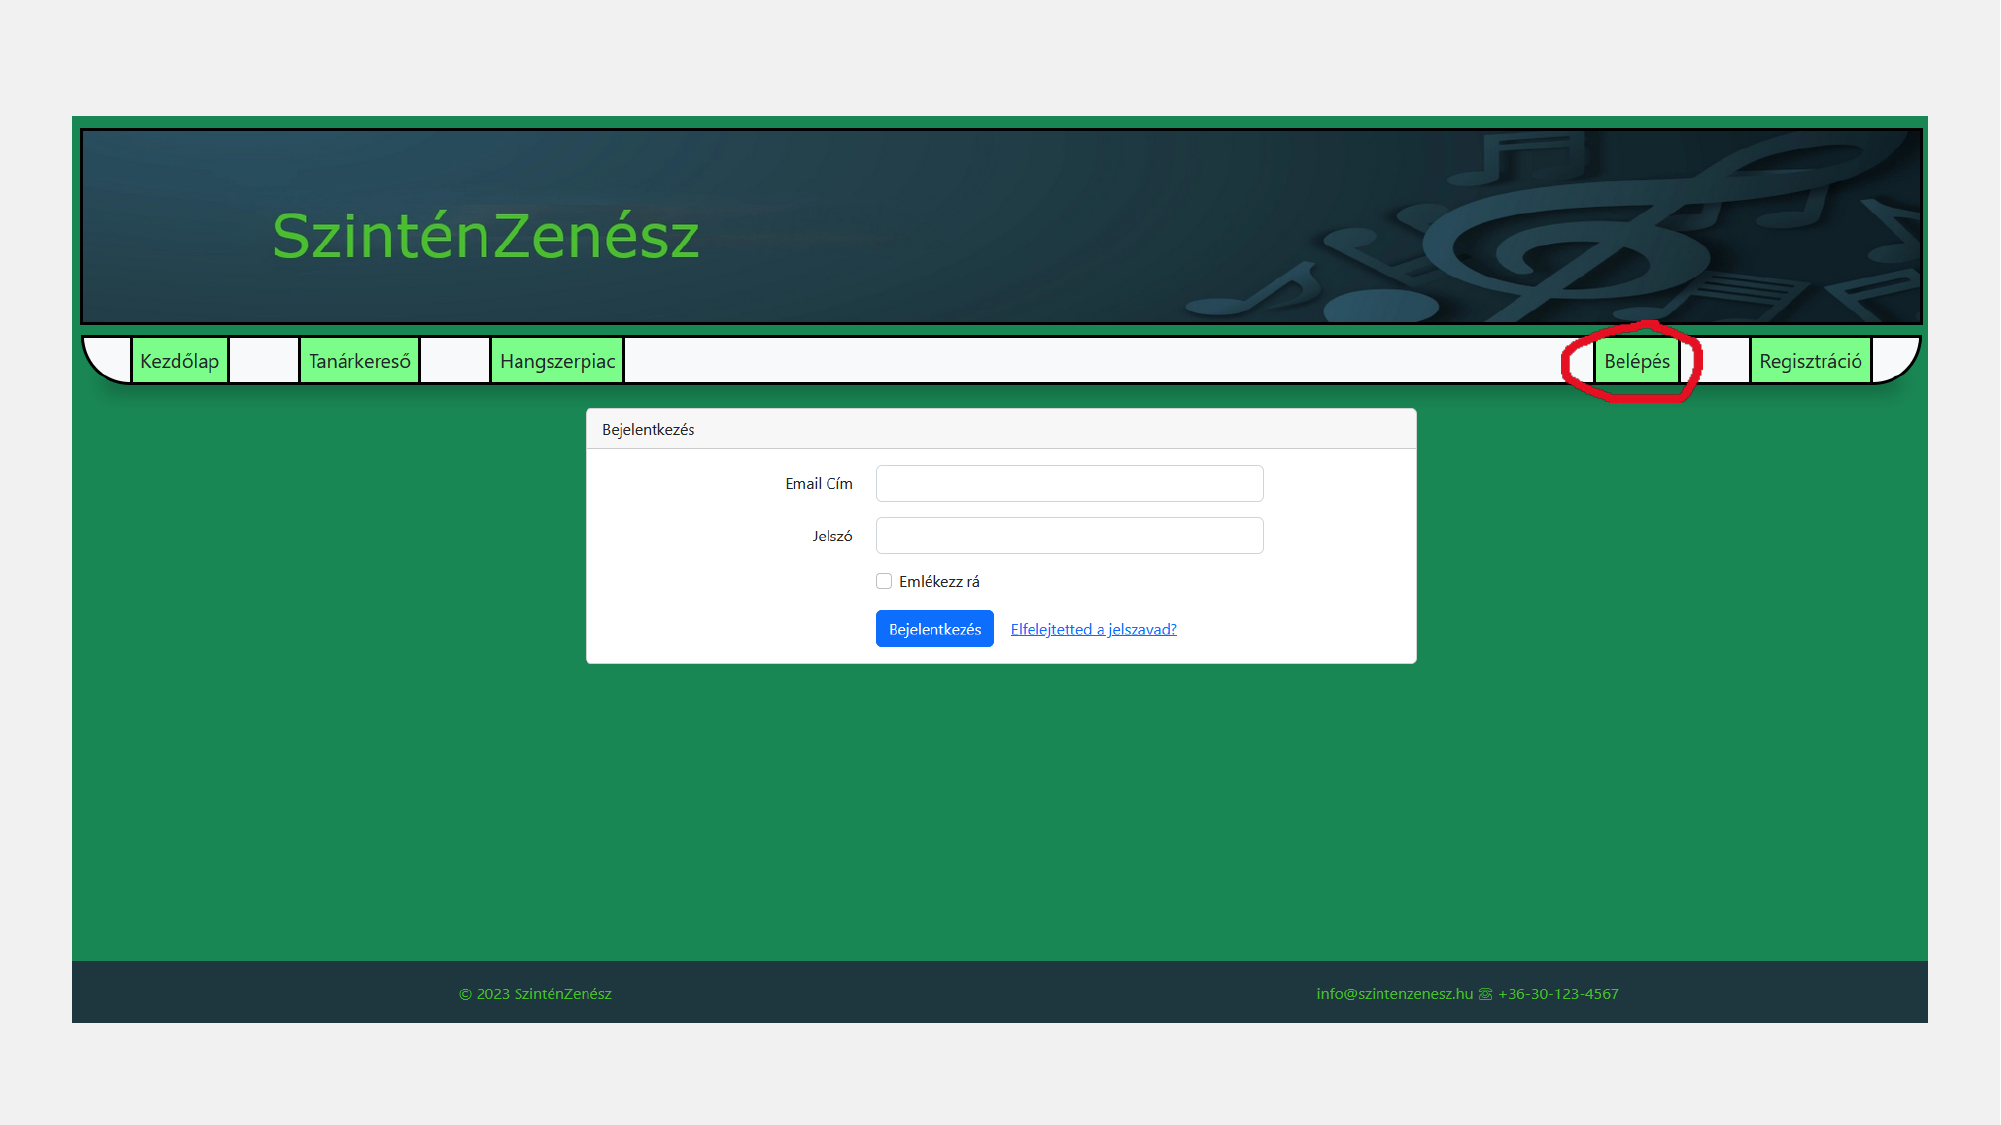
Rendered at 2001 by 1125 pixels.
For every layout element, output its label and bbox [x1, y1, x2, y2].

picture [72, 116, 1928, 1023]
